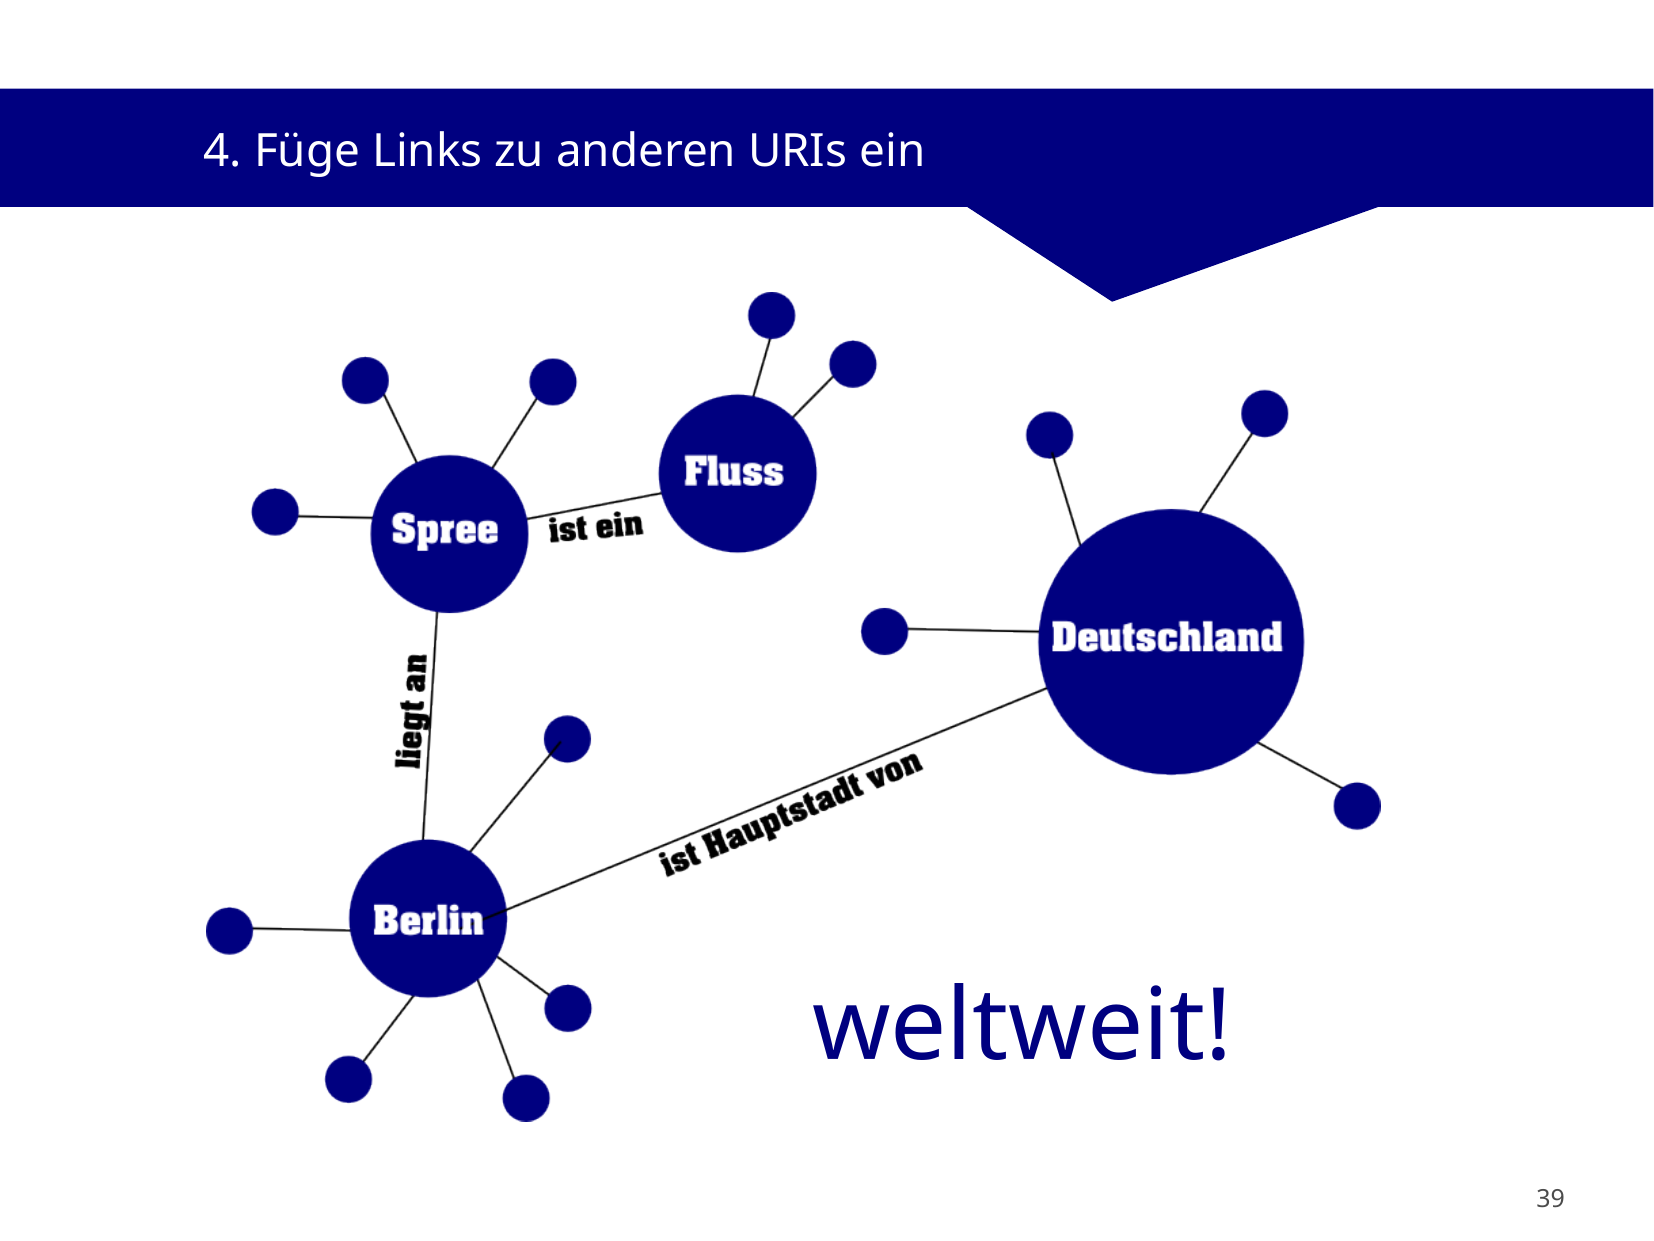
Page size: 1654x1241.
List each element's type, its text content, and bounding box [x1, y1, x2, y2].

text_box 4. Füge Links zu anderen URIs ein [189, 109, 1447, 189]
text_box [0, 88, 1654, 292]
picture [206, 292, 1381, 1123]
